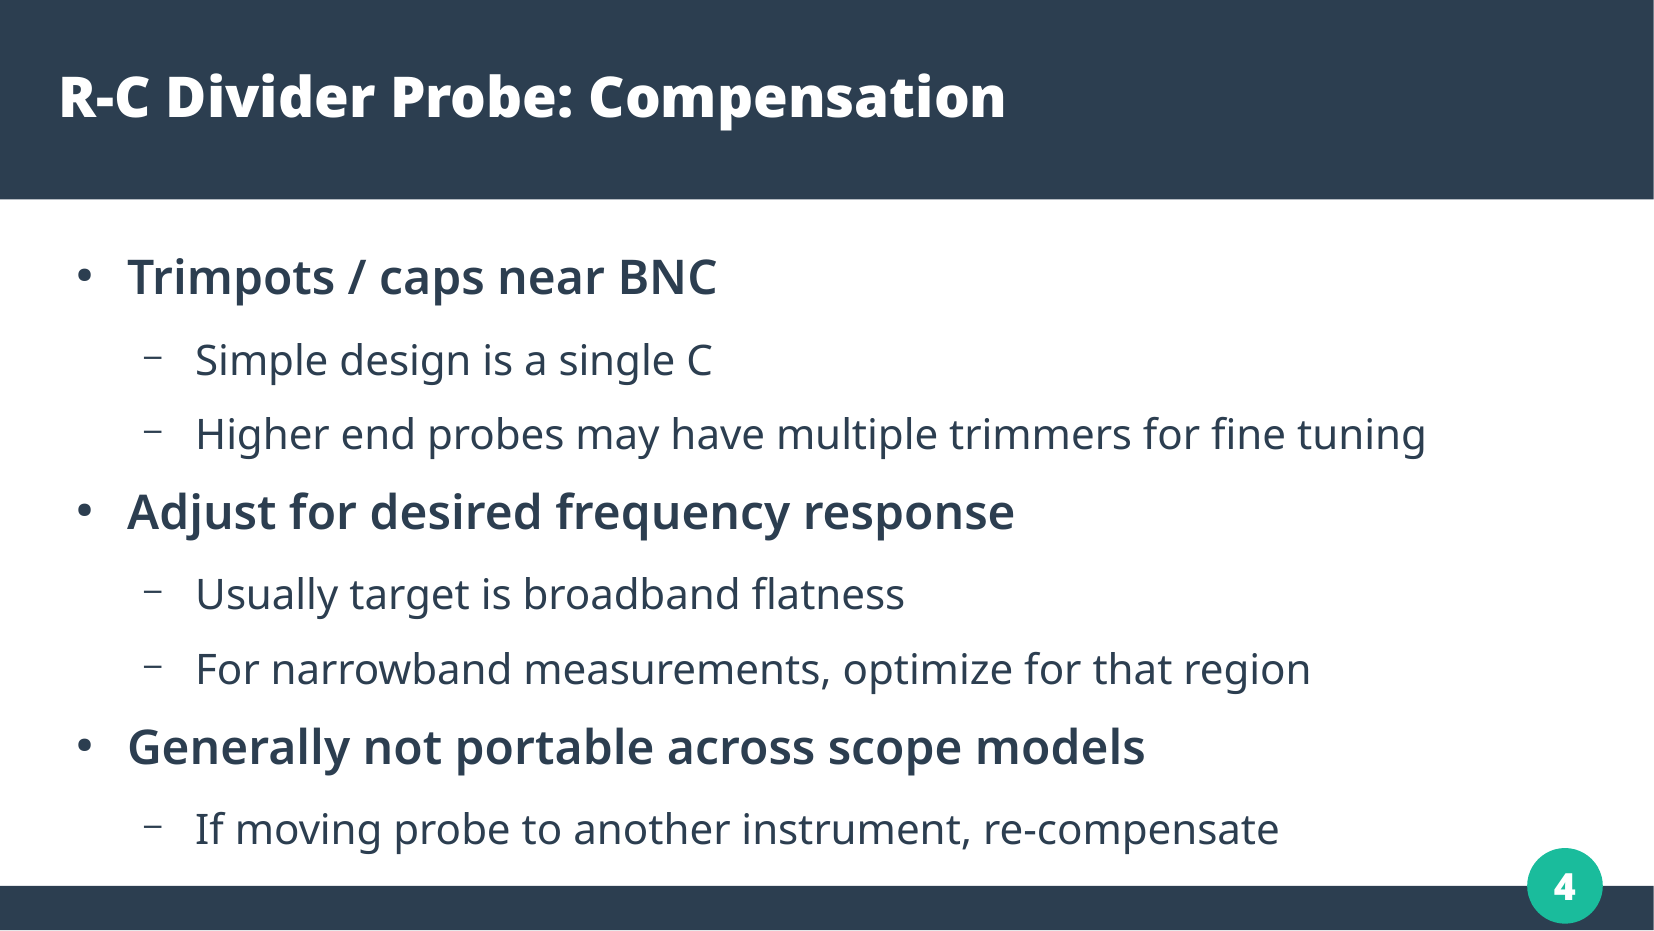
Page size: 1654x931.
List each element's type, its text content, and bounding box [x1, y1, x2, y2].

list Trimpots / caps near BNC Simple design is a single C Higher end probes may have multiple trimmers for fine tuning Adjust for desired frequency response Usually target is broadband flatness For narrowband measurements, optimize for that region Generally not portable across scope models If moving probe to another instrument, re-compensate [59, 243, 1595, 864]
title R-C Divider Probe: Compensation [59, 37, 1595, 155]
